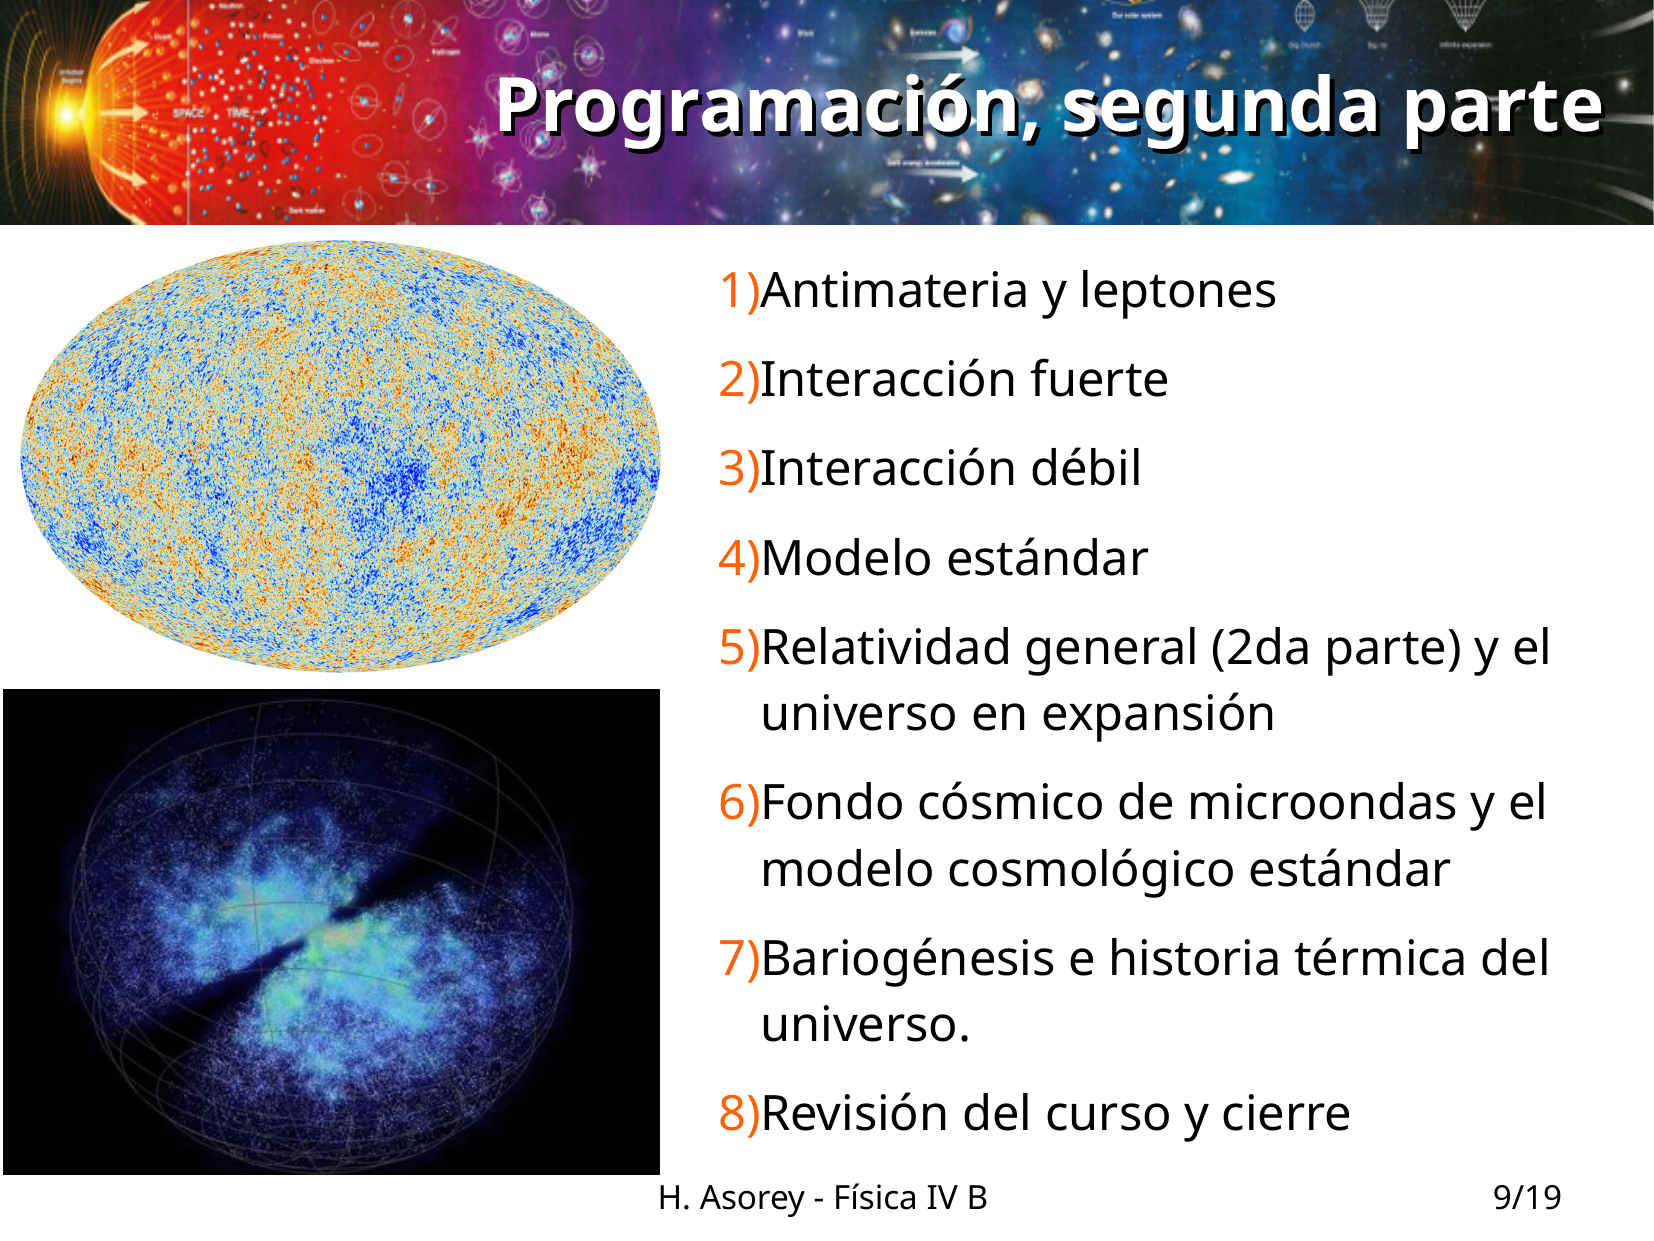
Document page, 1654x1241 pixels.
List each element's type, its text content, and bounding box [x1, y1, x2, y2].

list Antimateria y leptones Interacción fuerte Interacción débil Modelo estándar Relatividad general (2da parte) y el universo en expansión Fondo cósmico de microondas y el modelo cosmológico estándar Bariogénesis e historia térmica del universo. Revisión del curso y cierre [705, 255, 1606, 1156]
picture [20, 239, 661, 673]
picture [0, 0, 1654, 225]
title Programación, segunda parte [45, 15, 1606, 191]
picture [3, 689, 661, 1175]
